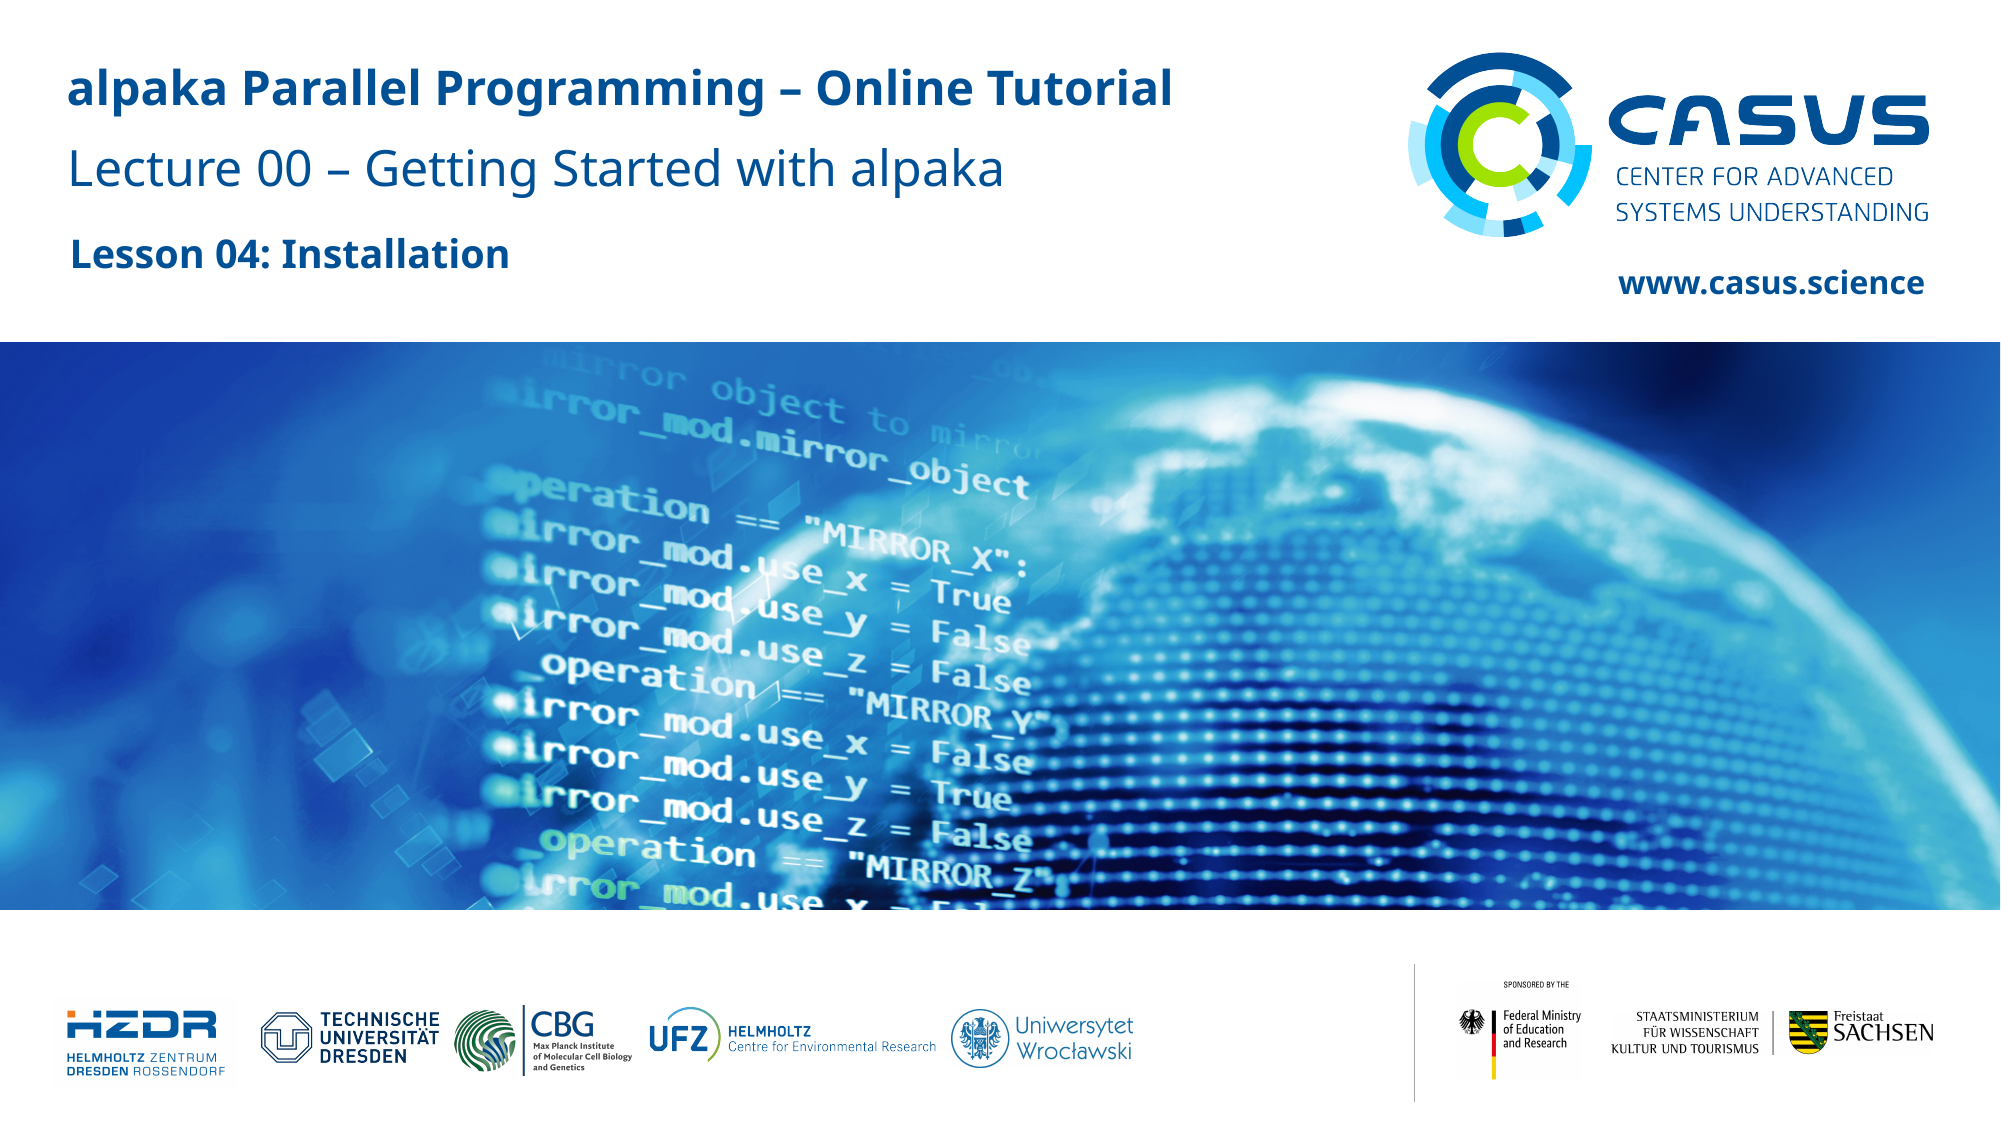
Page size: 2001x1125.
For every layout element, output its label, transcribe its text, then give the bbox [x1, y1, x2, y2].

picture [1408, 52, 1929, 238]
picture [1458, 980, 1581, 1080]
picture [261, 1012, 439, 1063]
picture [0, 342, 2001, 910]
picture [454, 982, 1133, 1084]
picture [54, 997, 238, 1089]
picture [1611, 1011, 1933, 1055]
text_box Lesson 04: Installation [54, 219, 1377, 288]
subtitle Lecture 00 – Getting Started with alpaka [67, 132, 1390, 202]
title alpaka Parallel Programming – Online Tutorial [66, 53, 1389, 122]
